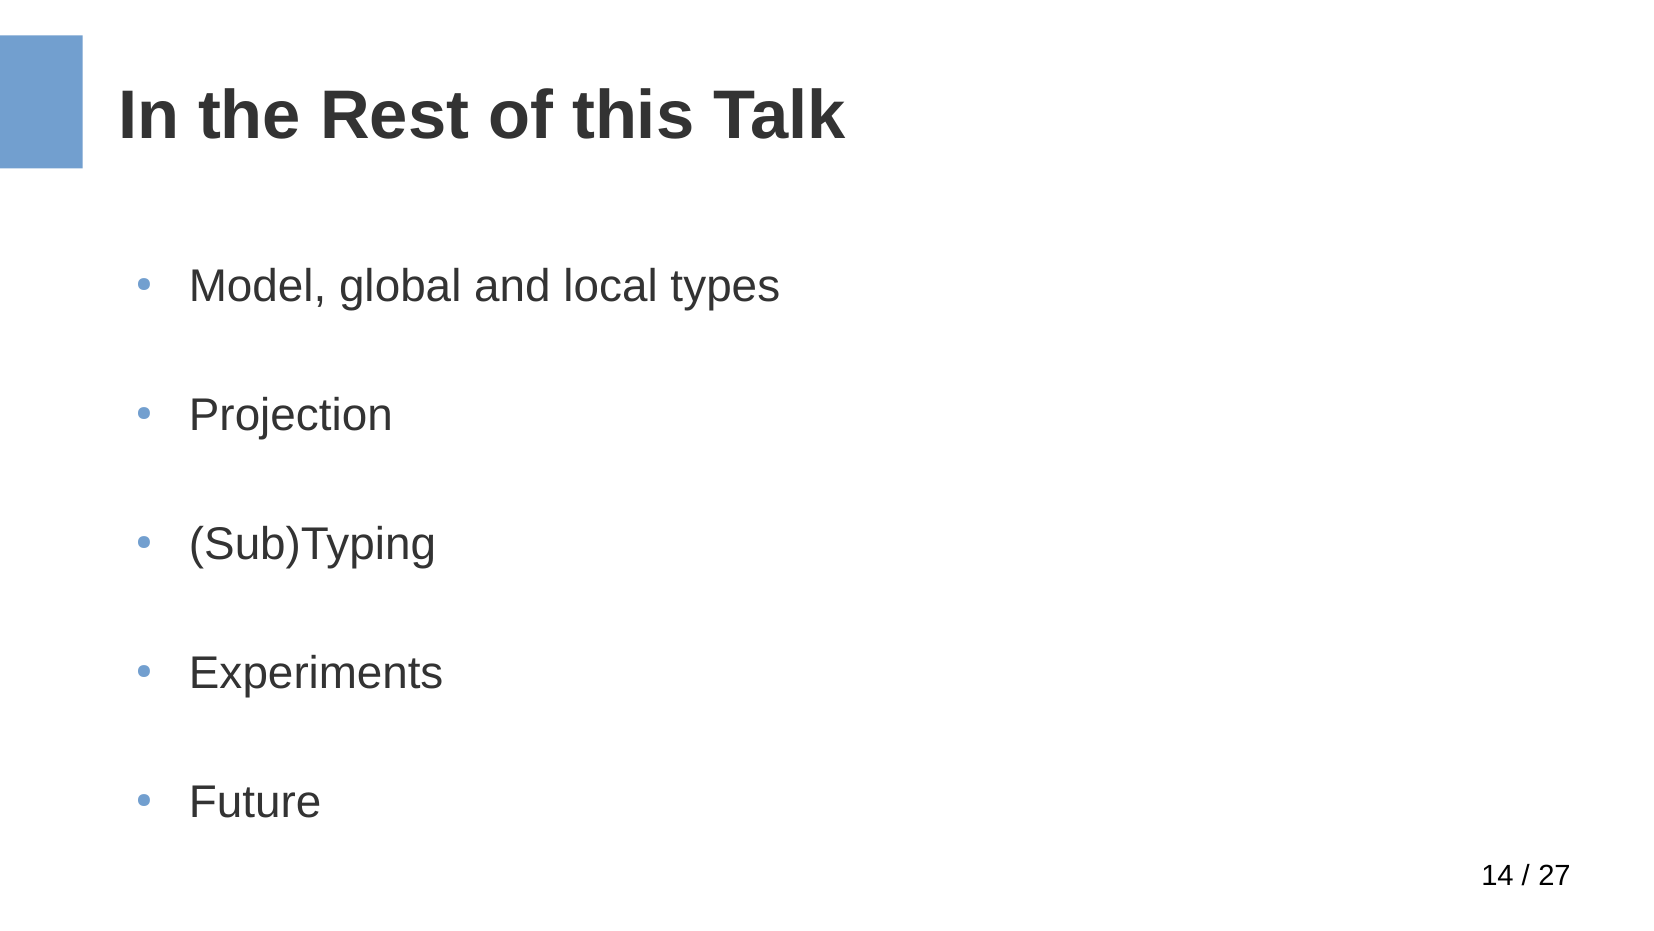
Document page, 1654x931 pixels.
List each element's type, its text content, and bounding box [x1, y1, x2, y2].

list Model, global and local types Projection (Sub)Typing Experiments Future [118, 259, 1536, 800]
title In the Rest of this Talk [118, 37, 1571, 193]
